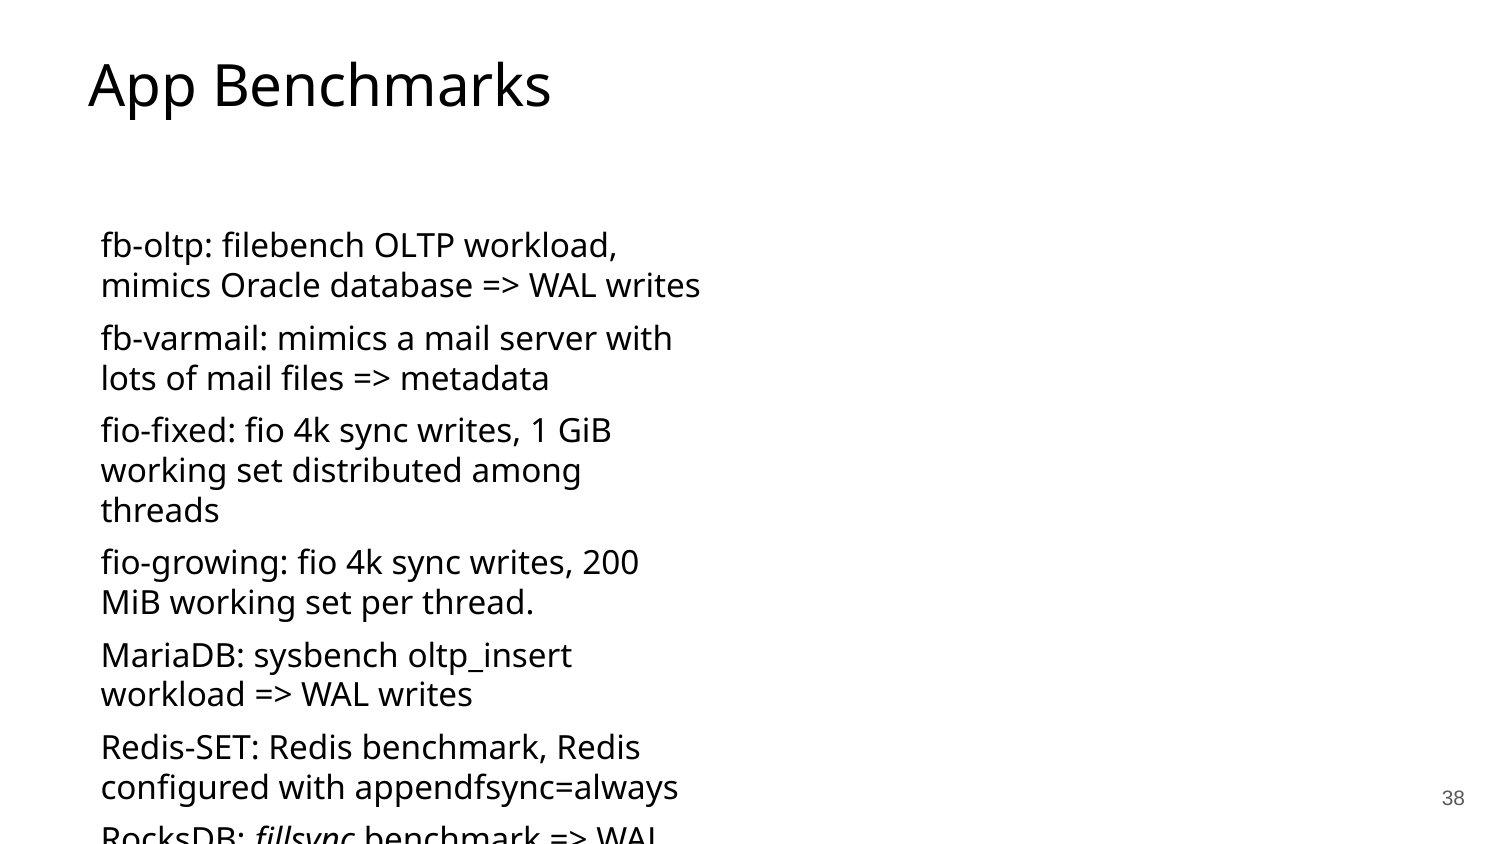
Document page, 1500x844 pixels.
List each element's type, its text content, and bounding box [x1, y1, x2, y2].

title App Benchmarks [73, 33, 708, 165]
text_box fb-oltp: filebench OLTP workload, mimics Oracle database => WAL writes fb-varmail: mimics a mail server with lots of mail files => metadata fio-fixed: fio 4k sync writes, 1 GiB working set distributed among threads fio-growing: fio 4k sync writes, 200 MiB working set per thread. MariaDB: sysbench oltp_insert workload => WAL writes Redis-SET: Redis benchmark, Redis configured with appendfsync=always RocksDB: fillsync benchmark => WAL writes [85, 209, 721, 685]
slide_number <number> [1389, 764, 1480, 830]
